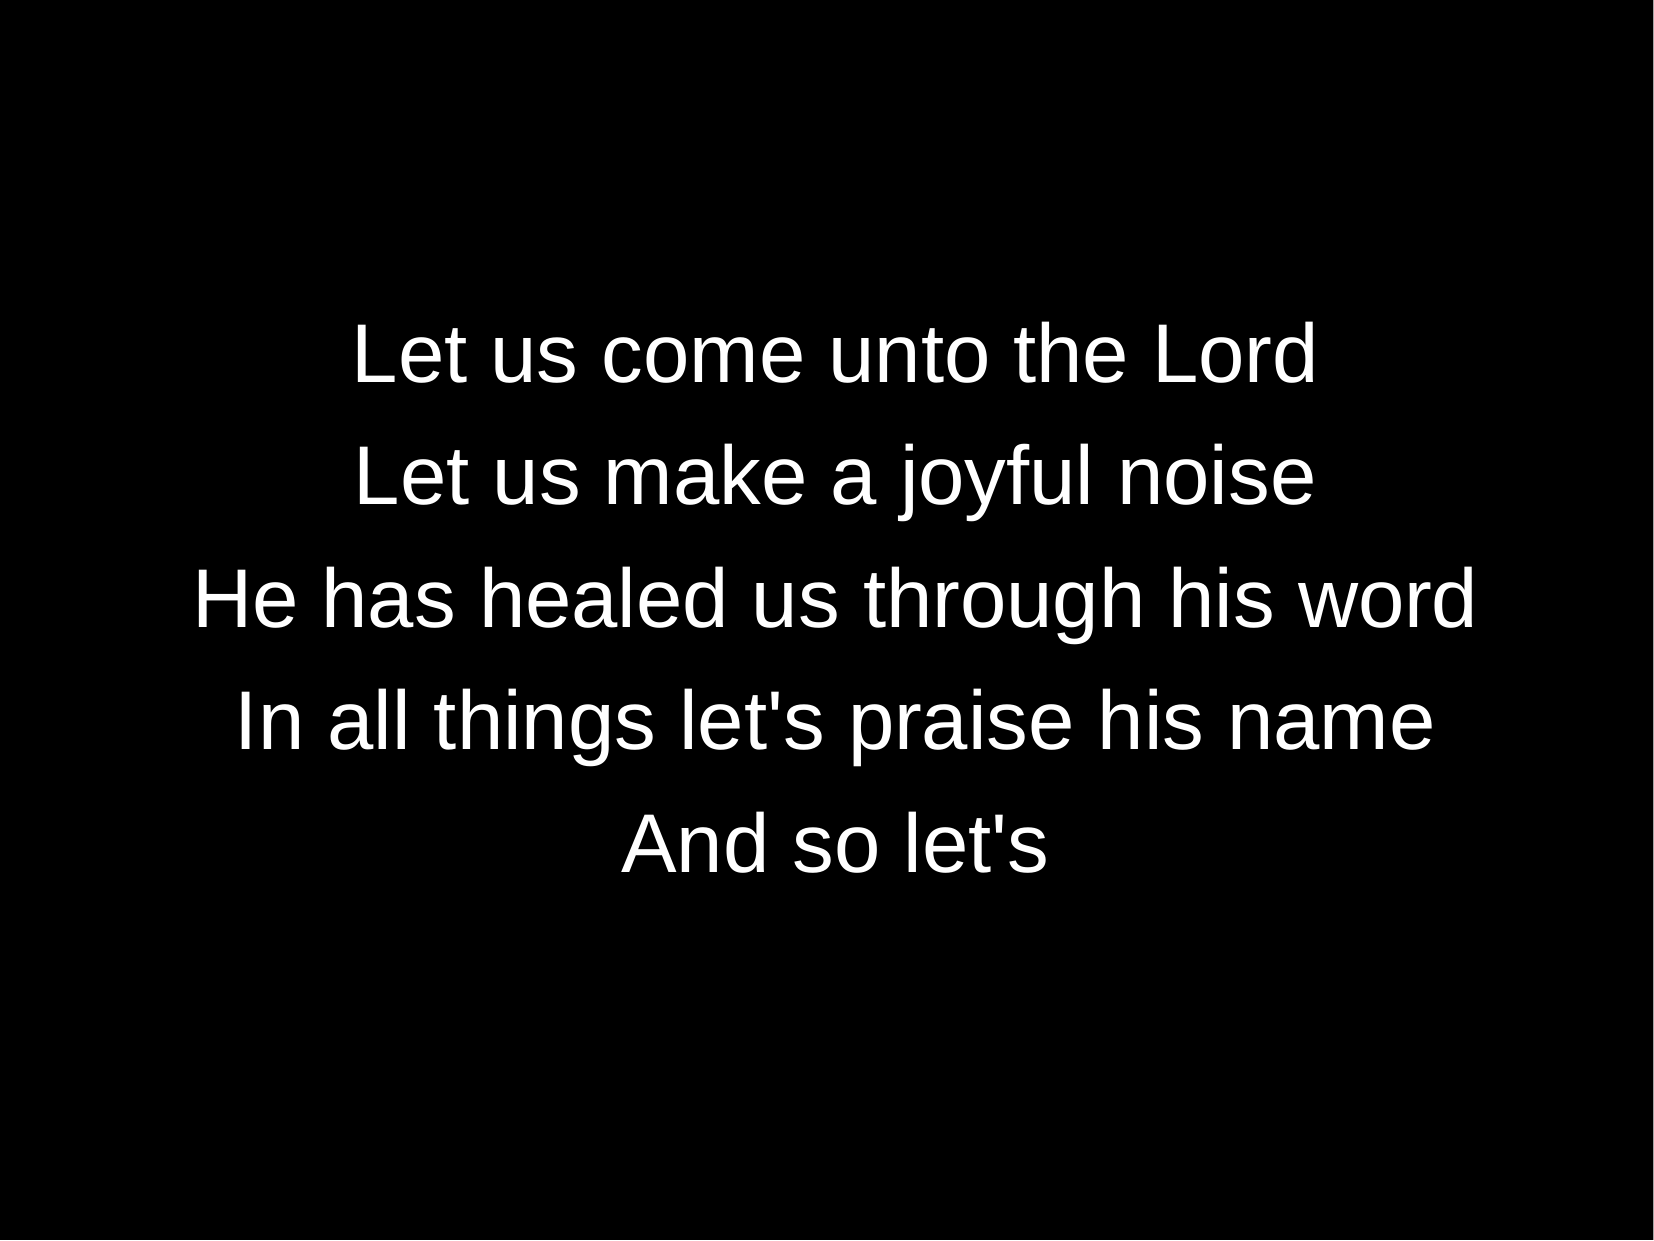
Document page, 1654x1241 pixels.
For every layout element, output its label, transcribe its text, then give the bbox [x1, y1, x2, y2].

list Let us come unto the Lord Let us make a joyful noise He has healed us through his word In all things let's praise his name And so let's [0, 307, 1654, 1027]
